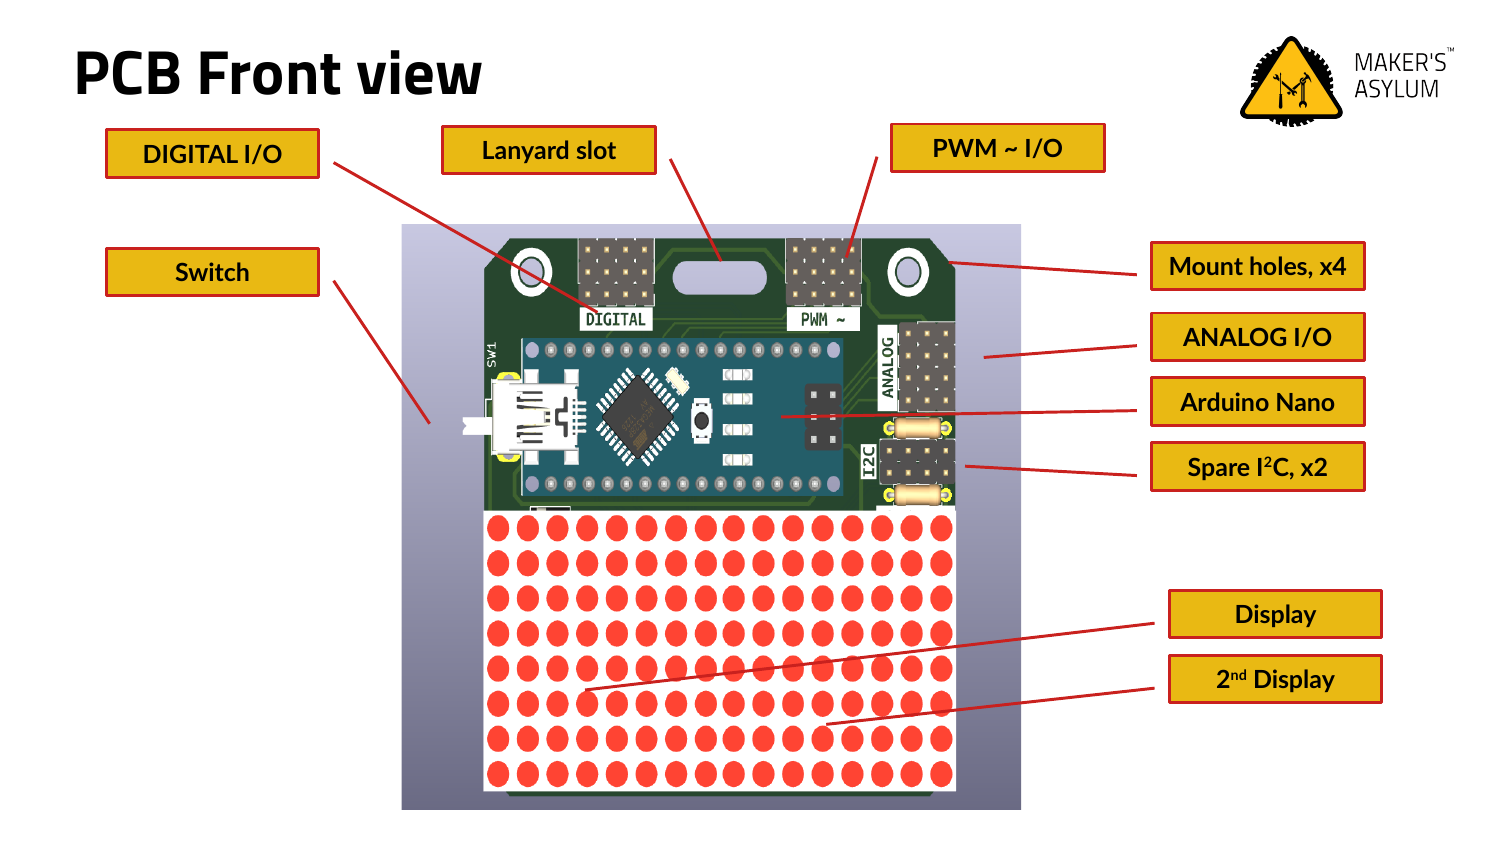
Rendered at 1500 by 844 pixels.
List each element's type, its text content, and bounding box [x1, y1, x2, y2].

text_box DIGITAL I/O [106, 130, 319, 177]
text_box Switch [106, 248, 319, 295]
text_box Spare I2C, x2 [1152, 443, 1364, 490]
text_box Lanyard slot [443, 126, 656, 174]
picture [401, 224, 1022, 810]
text_box PWM ~ I/O [892, 124, 1104, 171]
picture [1240, 36, 1454, 128]
text_box Mount holes, x4 [1152, 242, 1364, 289]
text_box PCB Front view [58, 11, 822, 127]
text_box 2nd Display [1169, 656, 1382, 703]
text_box Display [1169, 591, 1382, 638]
text_box ANALOG I/O [1152, 313, 1364, 360]
text_box Arduino Nano [1152, 378, 1364, 425]
